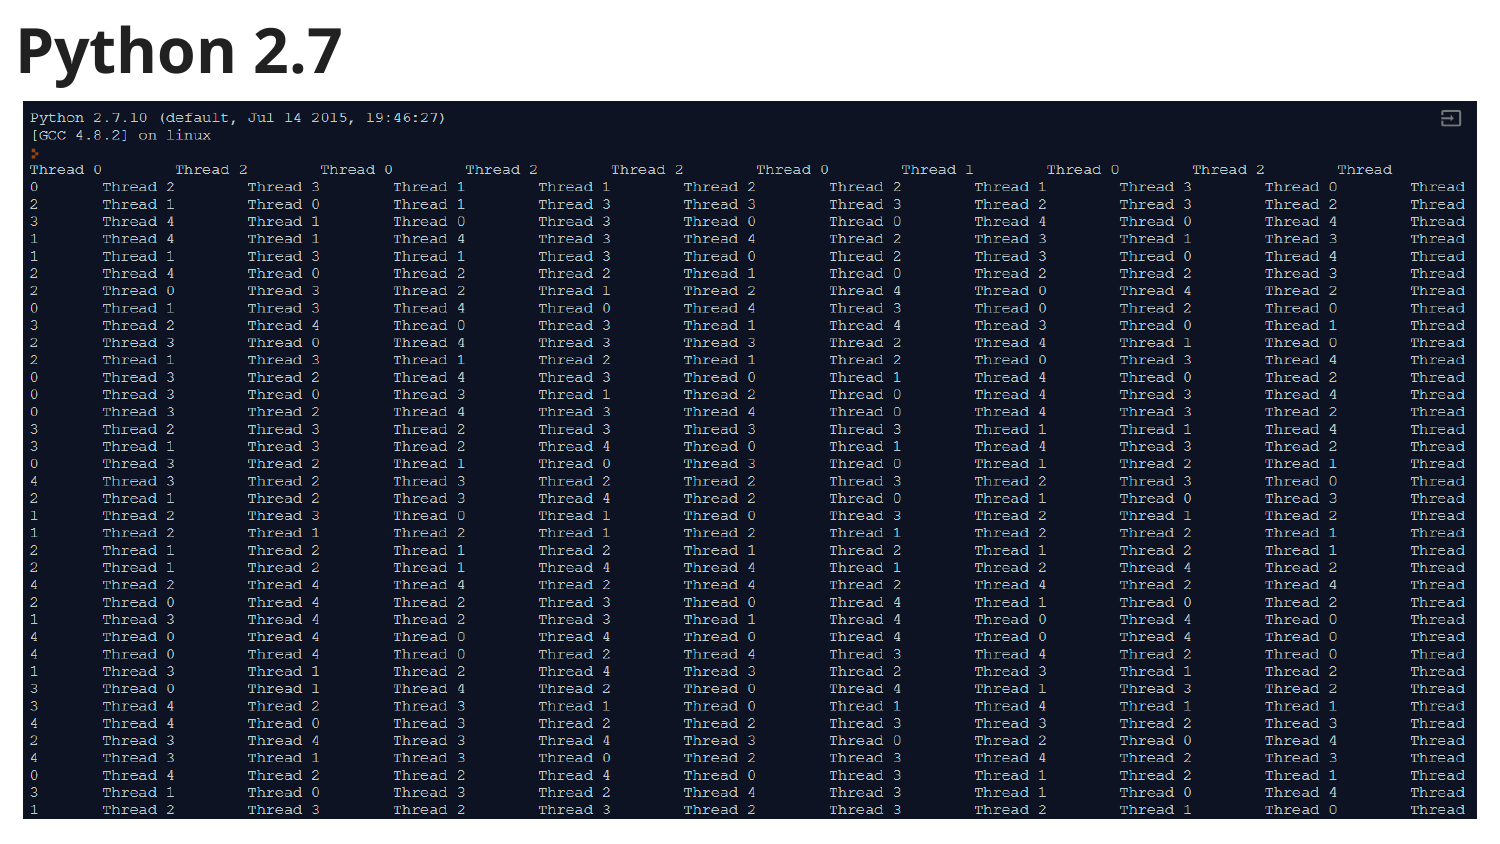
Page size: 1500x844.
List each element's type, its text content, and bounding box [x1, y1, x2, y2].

picture [23, 101, 1477, 819]
title Python 2.7 [0, 0, 461, 102]
